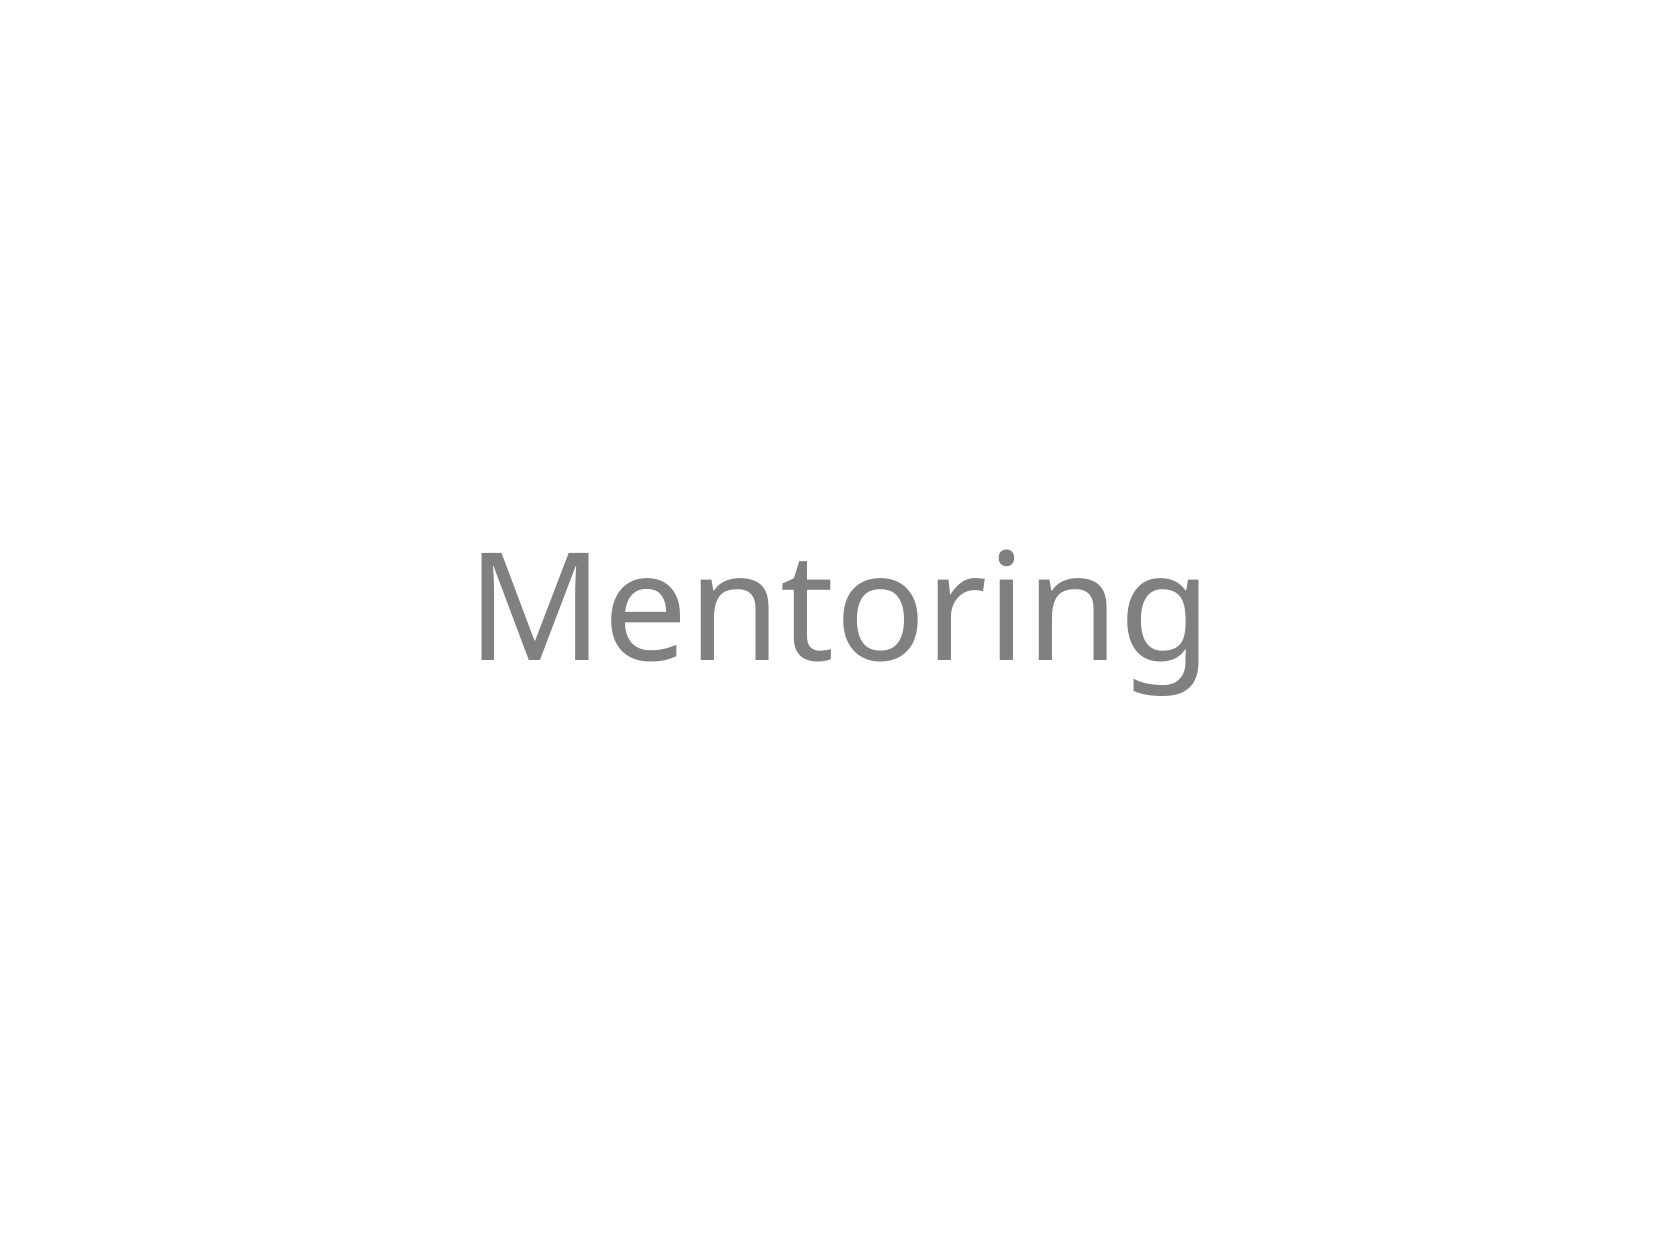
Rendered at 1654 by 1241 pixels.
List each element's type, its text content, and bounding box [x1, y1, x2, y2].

list Mentoring [95, 500, 1584, 1241]
